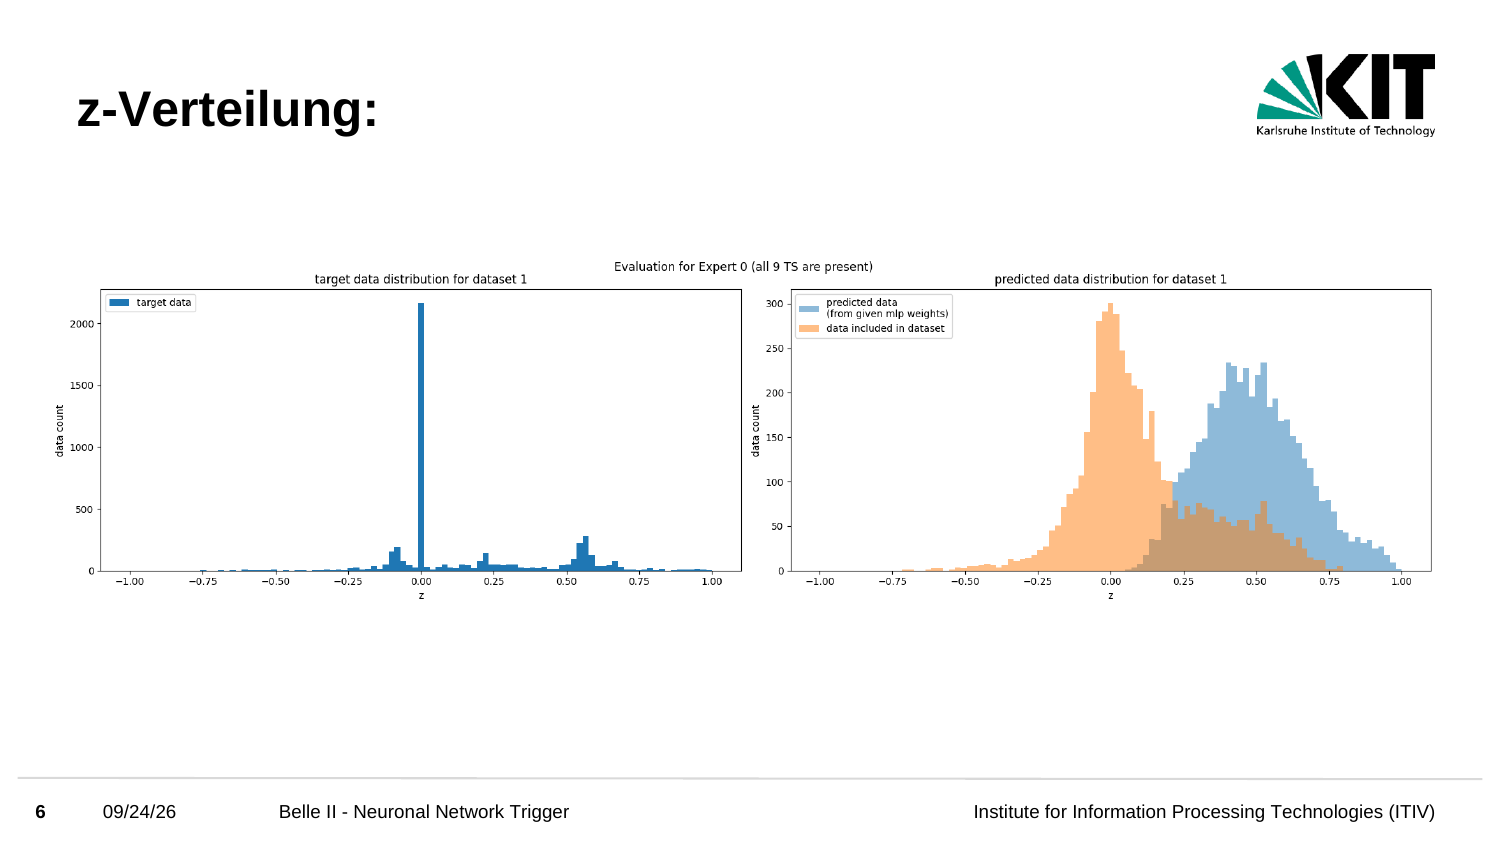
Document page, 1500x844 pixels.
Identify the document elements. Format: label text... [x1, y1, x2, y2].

text_box z-Verteilung: [61, 74, 826, 146]
picture [45, 240, 1441, 602]
picture [1257, 54, 1435, 137]
